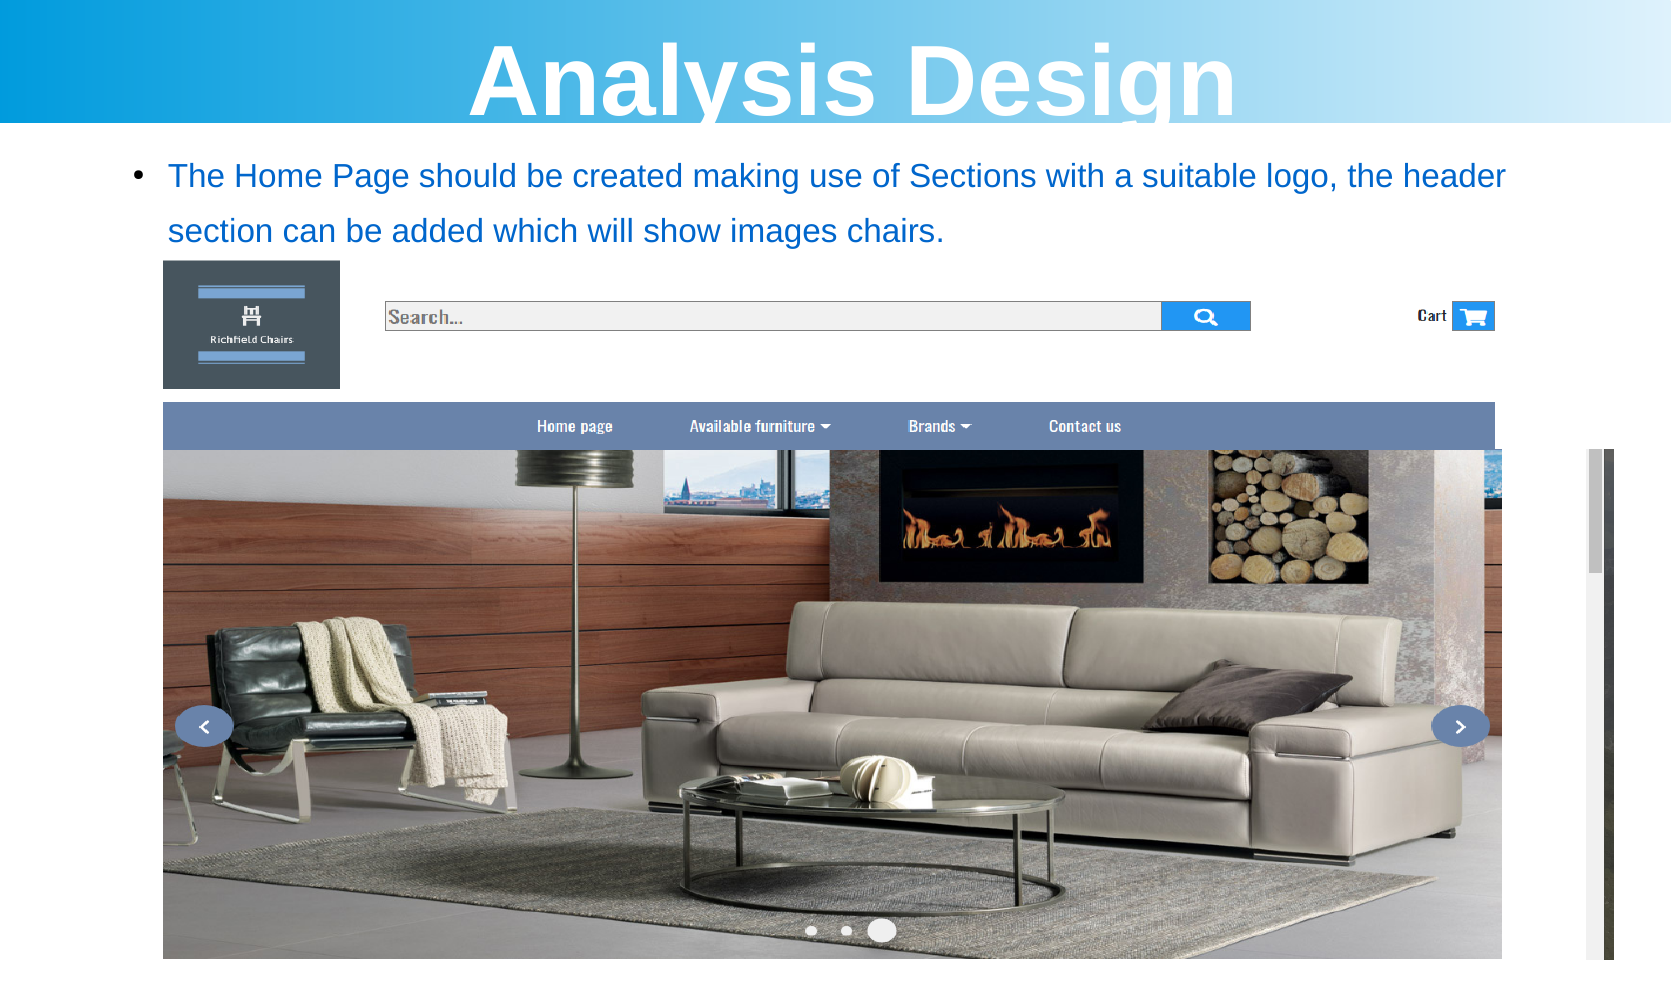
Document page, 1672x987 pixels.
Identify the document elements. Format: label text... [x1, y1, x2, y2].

picture [79, 250, 1614, 961]
text_box The Home Page should be created making use of Sections with a suitable logo, the header section can be added which will show images chairs. [27, 131, 1590, 313]
title Analysis Design [83, 24, 1588, 131]
